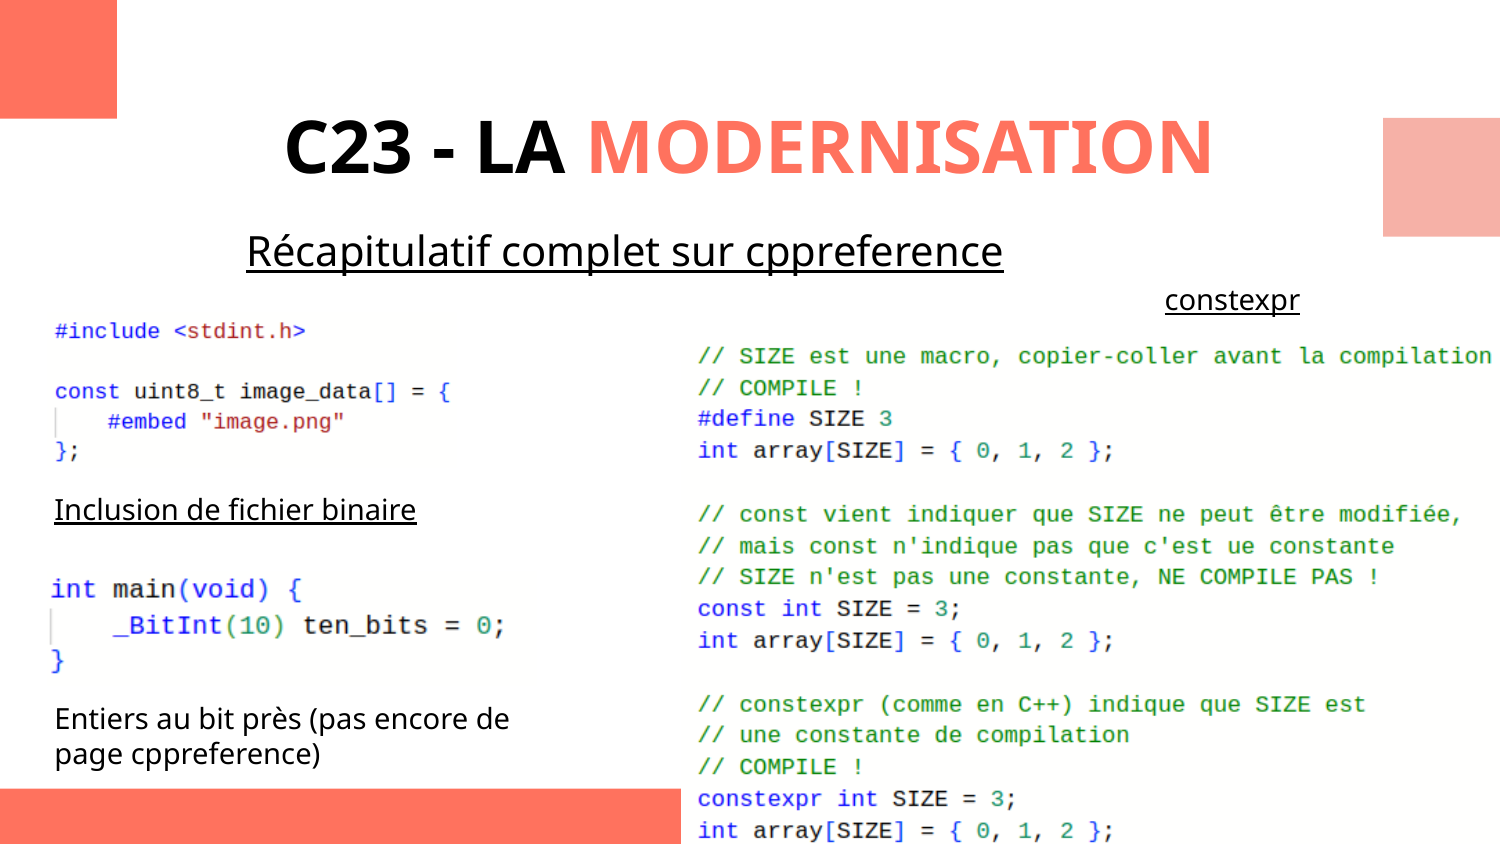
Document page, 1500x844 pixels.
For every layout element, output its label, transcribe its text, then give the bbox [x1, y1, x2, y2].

text_box Entiers au bit près (pas encore de page cppreference) [39, 685, 529, 774]
picture [681, 340, 1500, 844]
picture [47, 312, 457, 468]
picture [47, 571, 537, 686]
text_box constexpr [1149, 266, 1337, 321]
text_box Inclusion de fichier binaire [39, 476, 458, 521]
title C23 - LA MODERNISATION [0, 107, 1500, 181]
text_box Récapitulatif complet sur cppreference [231, 209, 1101, 284]
